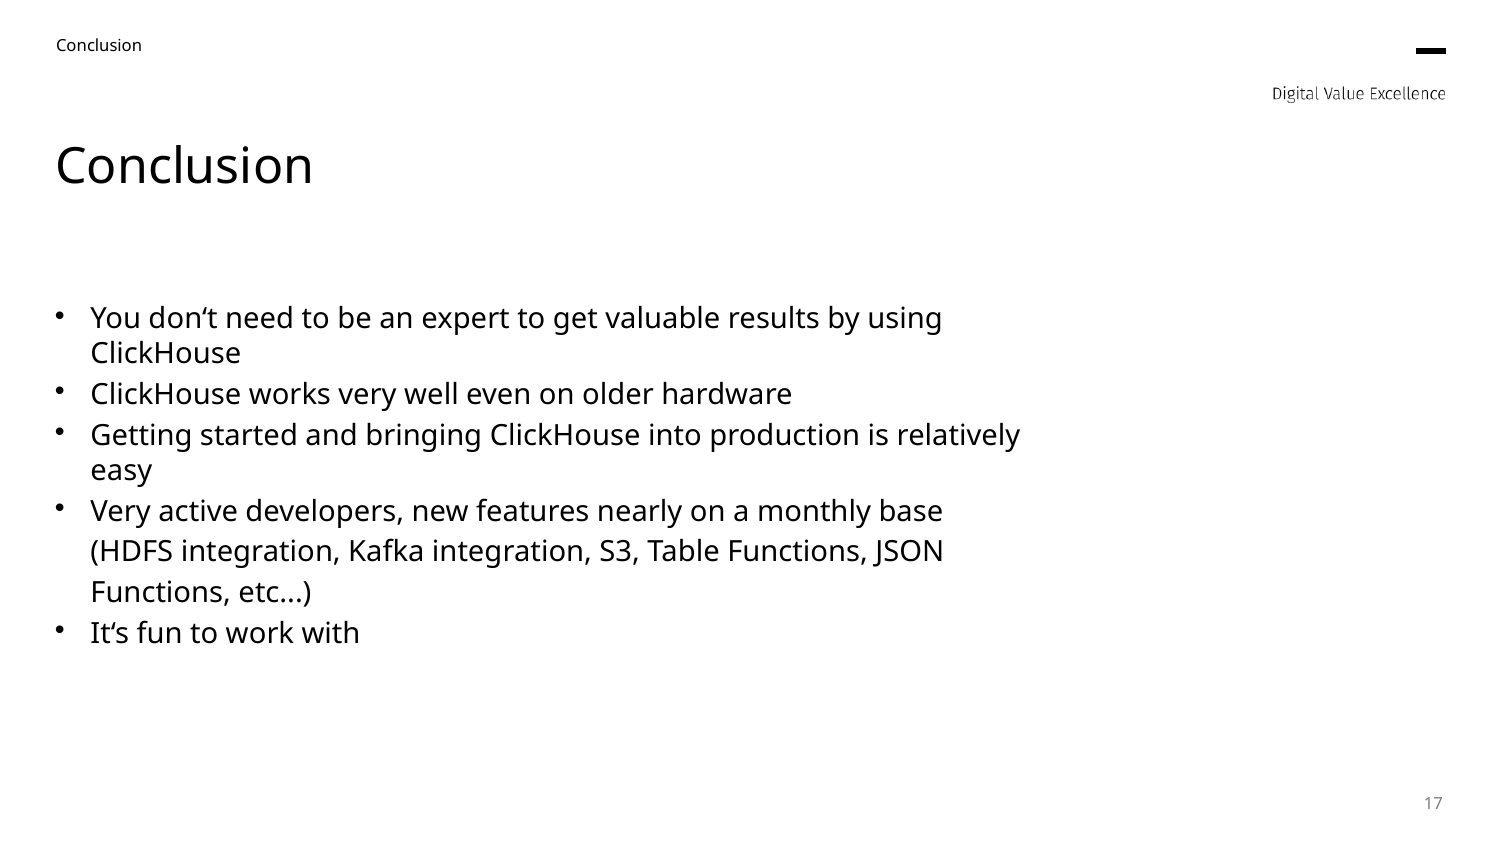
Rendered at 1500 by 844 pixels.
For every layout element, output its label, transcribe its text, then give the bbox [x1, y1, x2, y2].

text_box You don‘t need to be an expert to get valuable results by using ClickHouse ClickHouse works very well even on older hardware Getting started and bringing ClickHouse into production is relatively easy Very active developers, new features nearly on a monthly base (HDFS integration, Kafka integration, S3, Table Functions, JSON Functions, etc...) It‘s fun to work with [43, 248, 1072, 757]
text_box Conclusion [44, 29, 1216, 72]
text_box <number> [1104, 782, 1455, 827]
text_box Conclusion [44, 127, 1455, 226]
